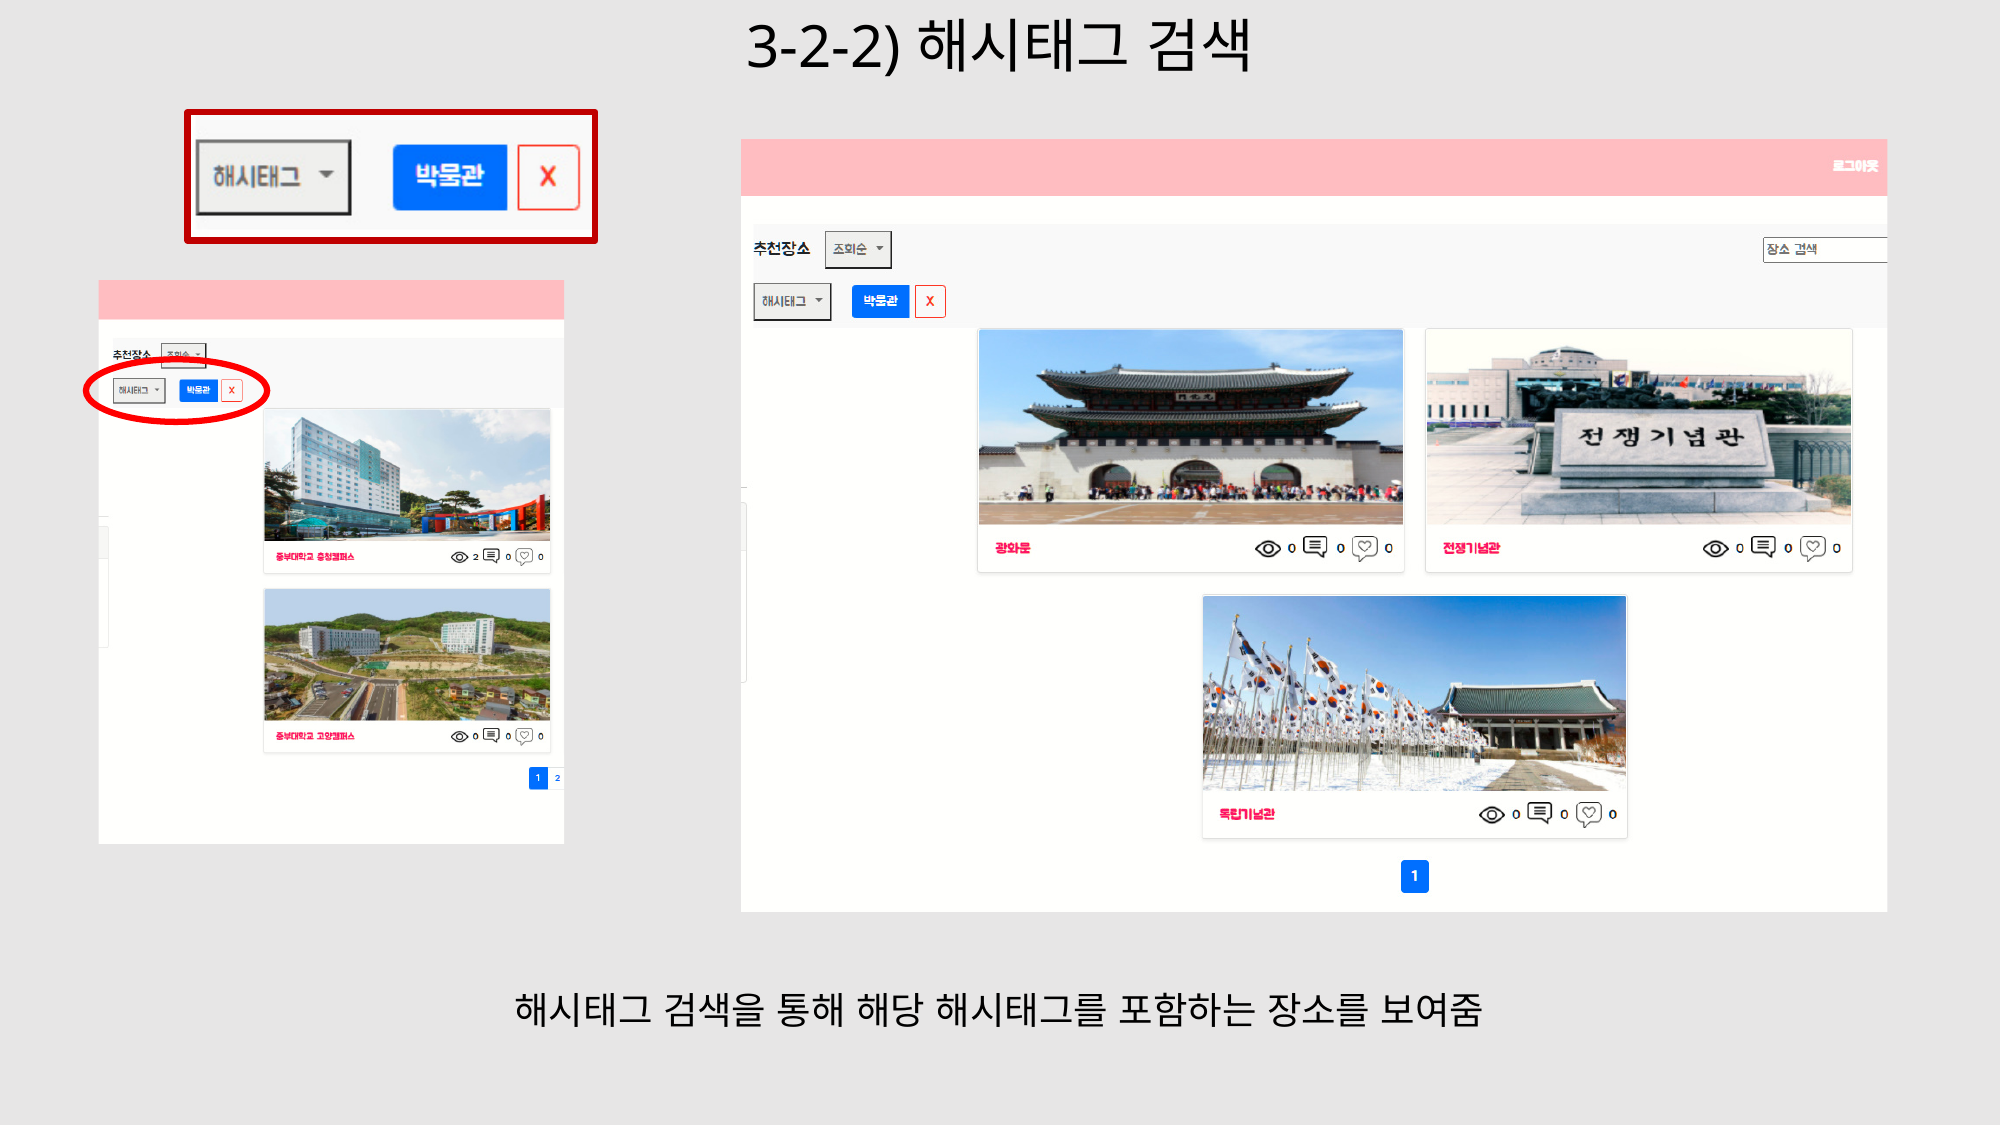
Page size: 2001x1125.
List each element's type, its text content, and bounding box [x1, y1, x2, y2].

text_box 해시태그 검색을 통해 해당 해시태그를 포함하는 장소를 보여줌 [499, 979, 1500, 1040]
picture [98, 363, 263, 418]
picture [741, 139, 1888, 912]
picture [98, 280, 565, 845]
picture [190, 115, 593, 238]
text_box 3-2-2) 해시태그 검색 [564, 2, 1436, 87]
